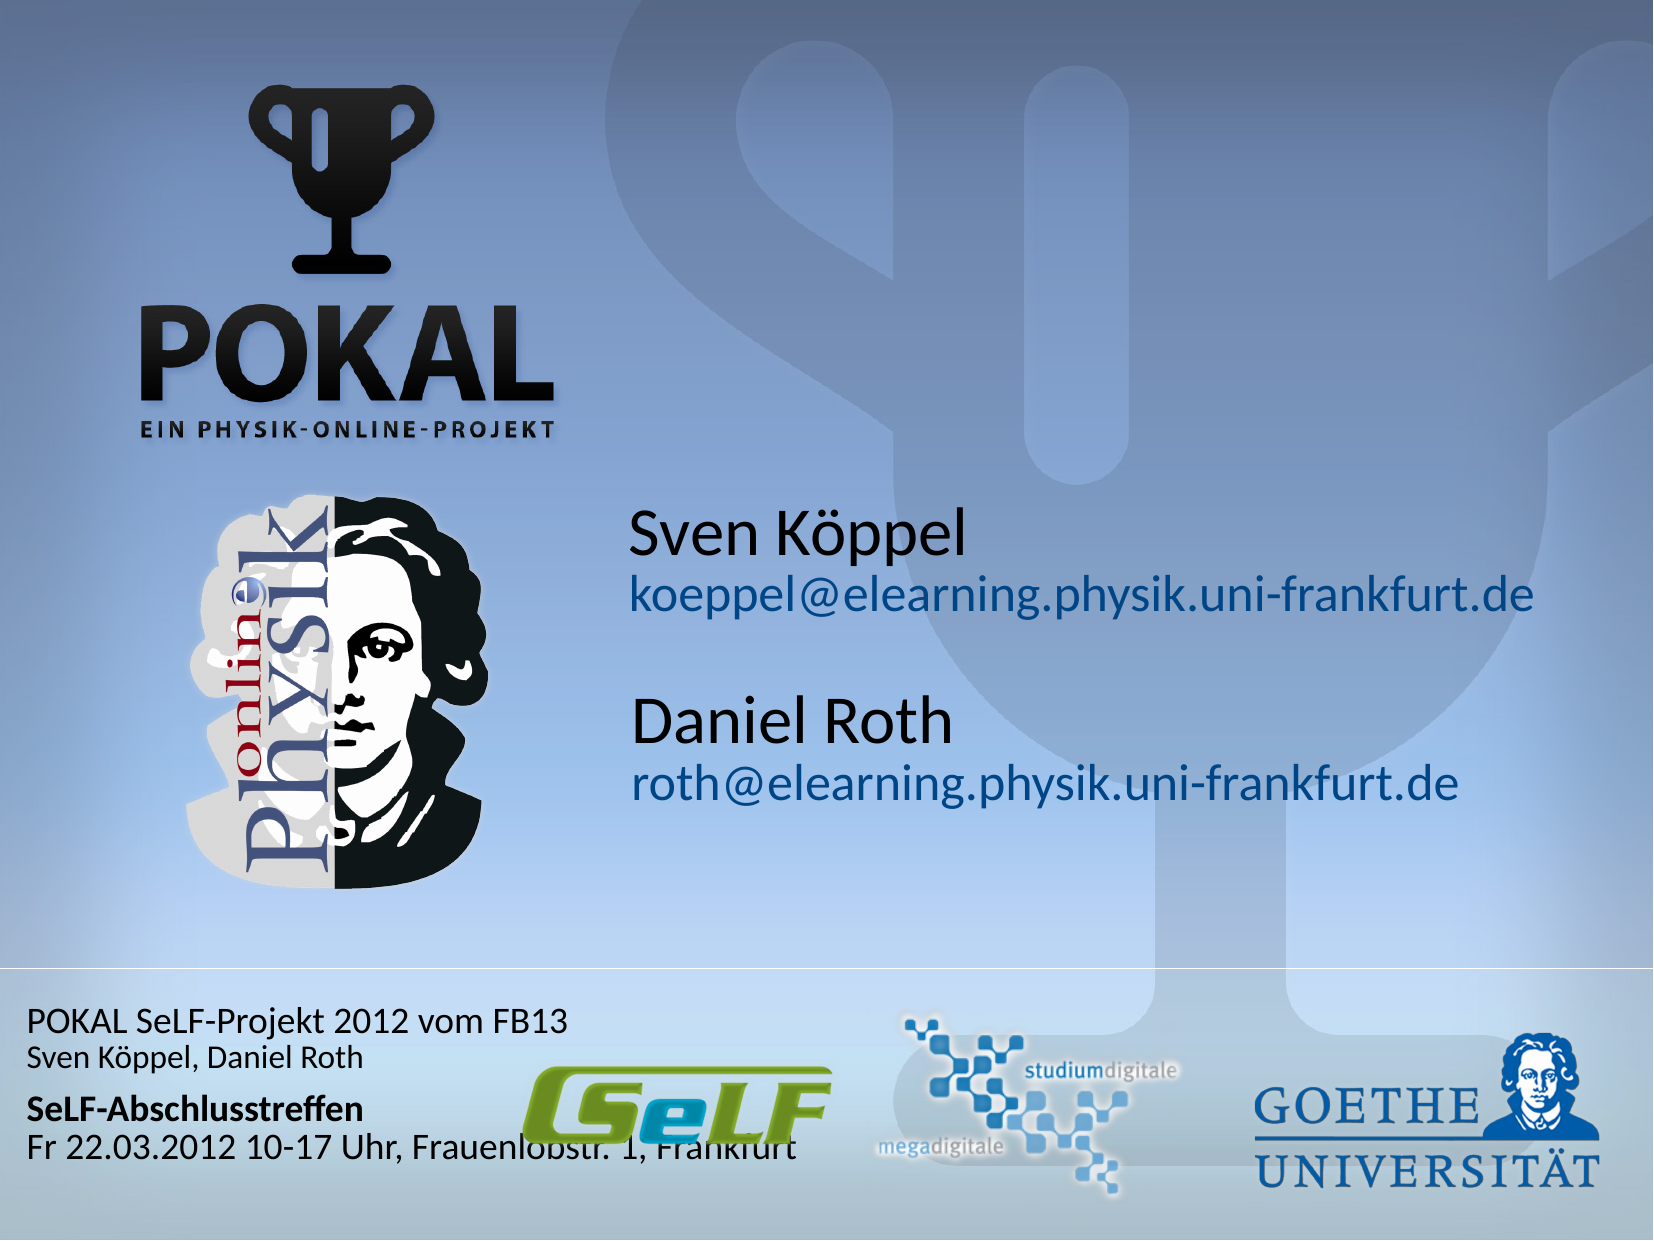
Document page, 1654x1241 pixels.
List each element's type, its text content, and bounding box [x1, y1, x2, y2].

text_box POKAL SeLF-Projekt 2012 vom FB13 Sven Köppel, Daniel Roth SeLF-Abschlusstreffen Fr 22.03.2012 10-17 Uhr, Frauenlobstr. 1, Frankfurt [11, 998, 813, 1212]
picture [1246, 1024, 1607, 1211]
text_box Sven Köppel koeppel@elearning.physik.uni-frankfurt.de [614, 496, 1553, 659]
picture [862, 997, 1191, 1219]
text_box [0, 968, 1654, 1241]
text_box Daniel Roth roth@elearning.physik.uni-frankfurt.de [616, 684, 1560, 848]
picture [514, 1058, 840, 1152]
picture [0, 0, 1653, 968]
